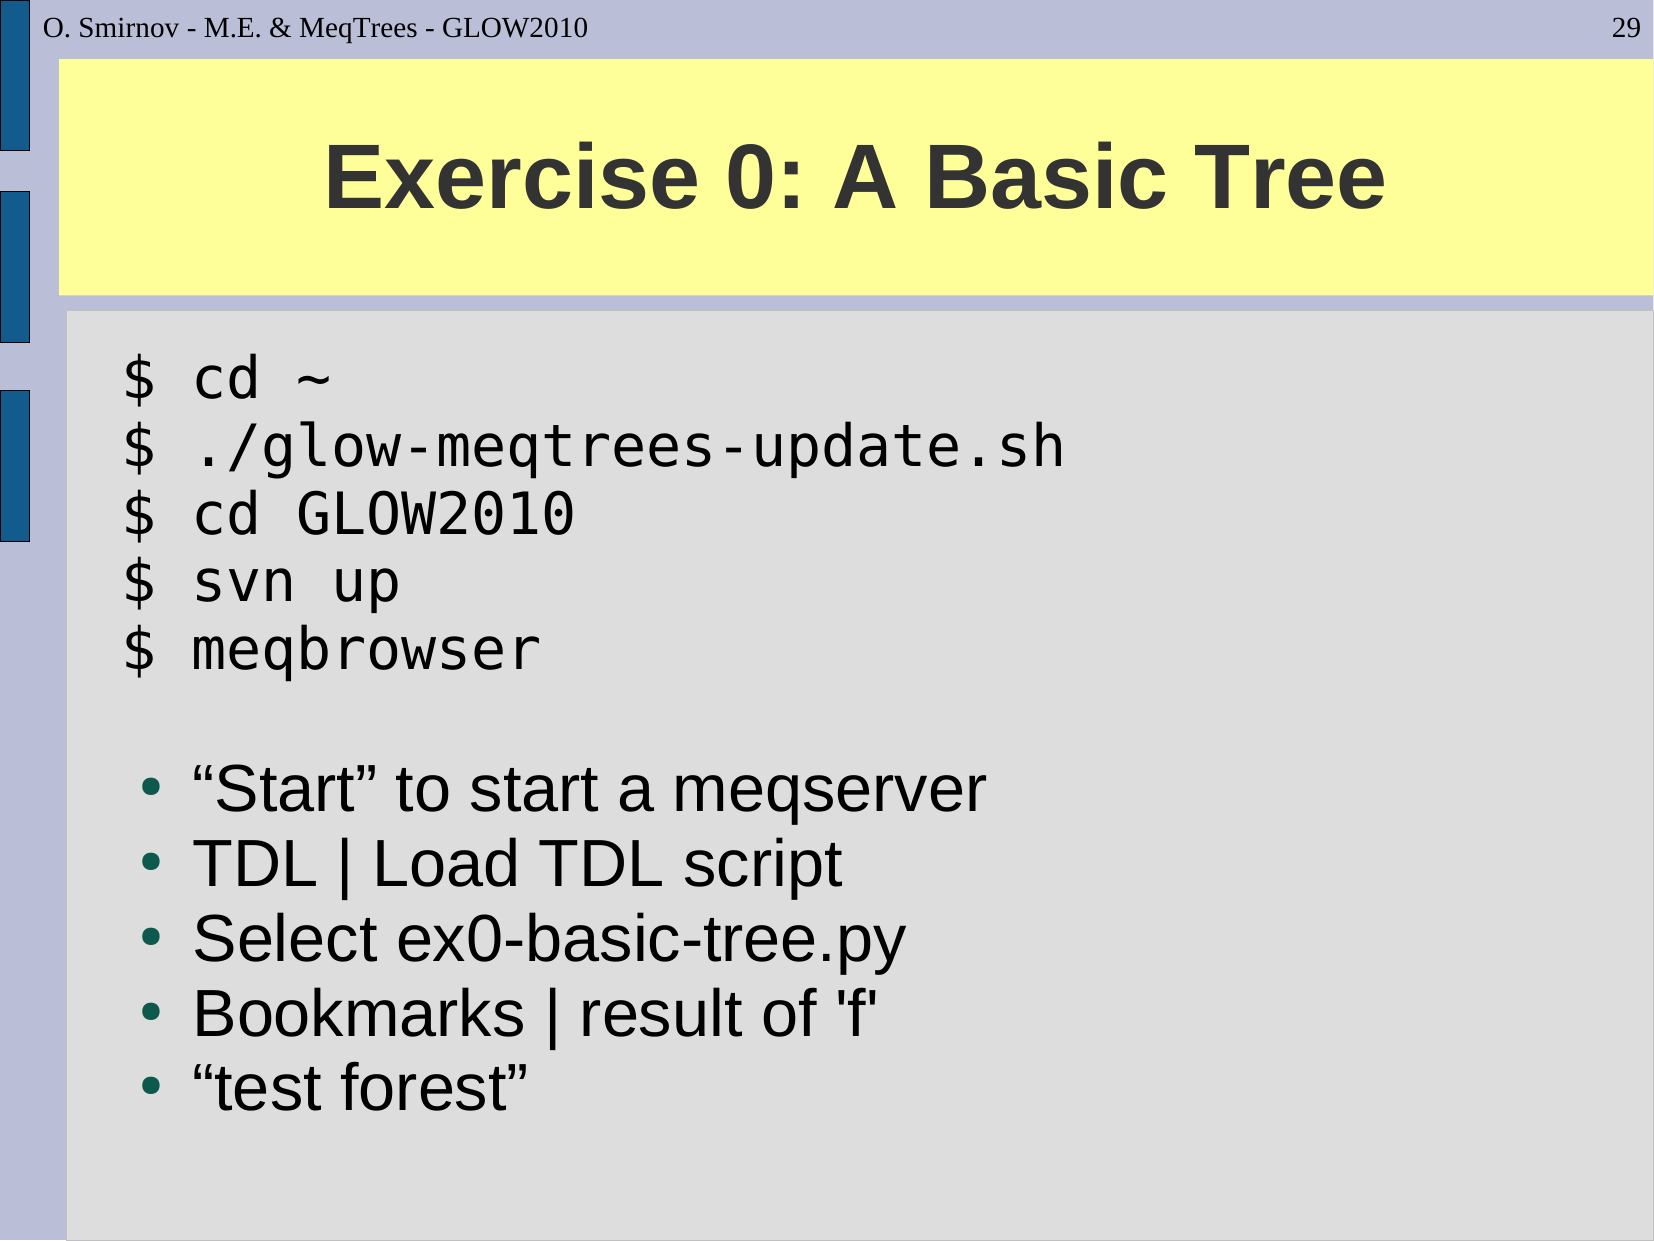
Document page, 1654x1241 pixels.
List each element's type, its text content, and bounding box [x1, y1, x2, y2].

list $ cd ~ $ ./glow-meqtrees-update.sh $ cd GLOW2010 $ svn up $ meqbrowser “Start” to start a meqserver TDL | Load TDL script Select ex0-basic-tree.py Bookmarks | result of 'f' “test forest” [121, 344, 1534, 1200]
title Exercise 0: A Basic Tree [59, 59, 1654, 296]
